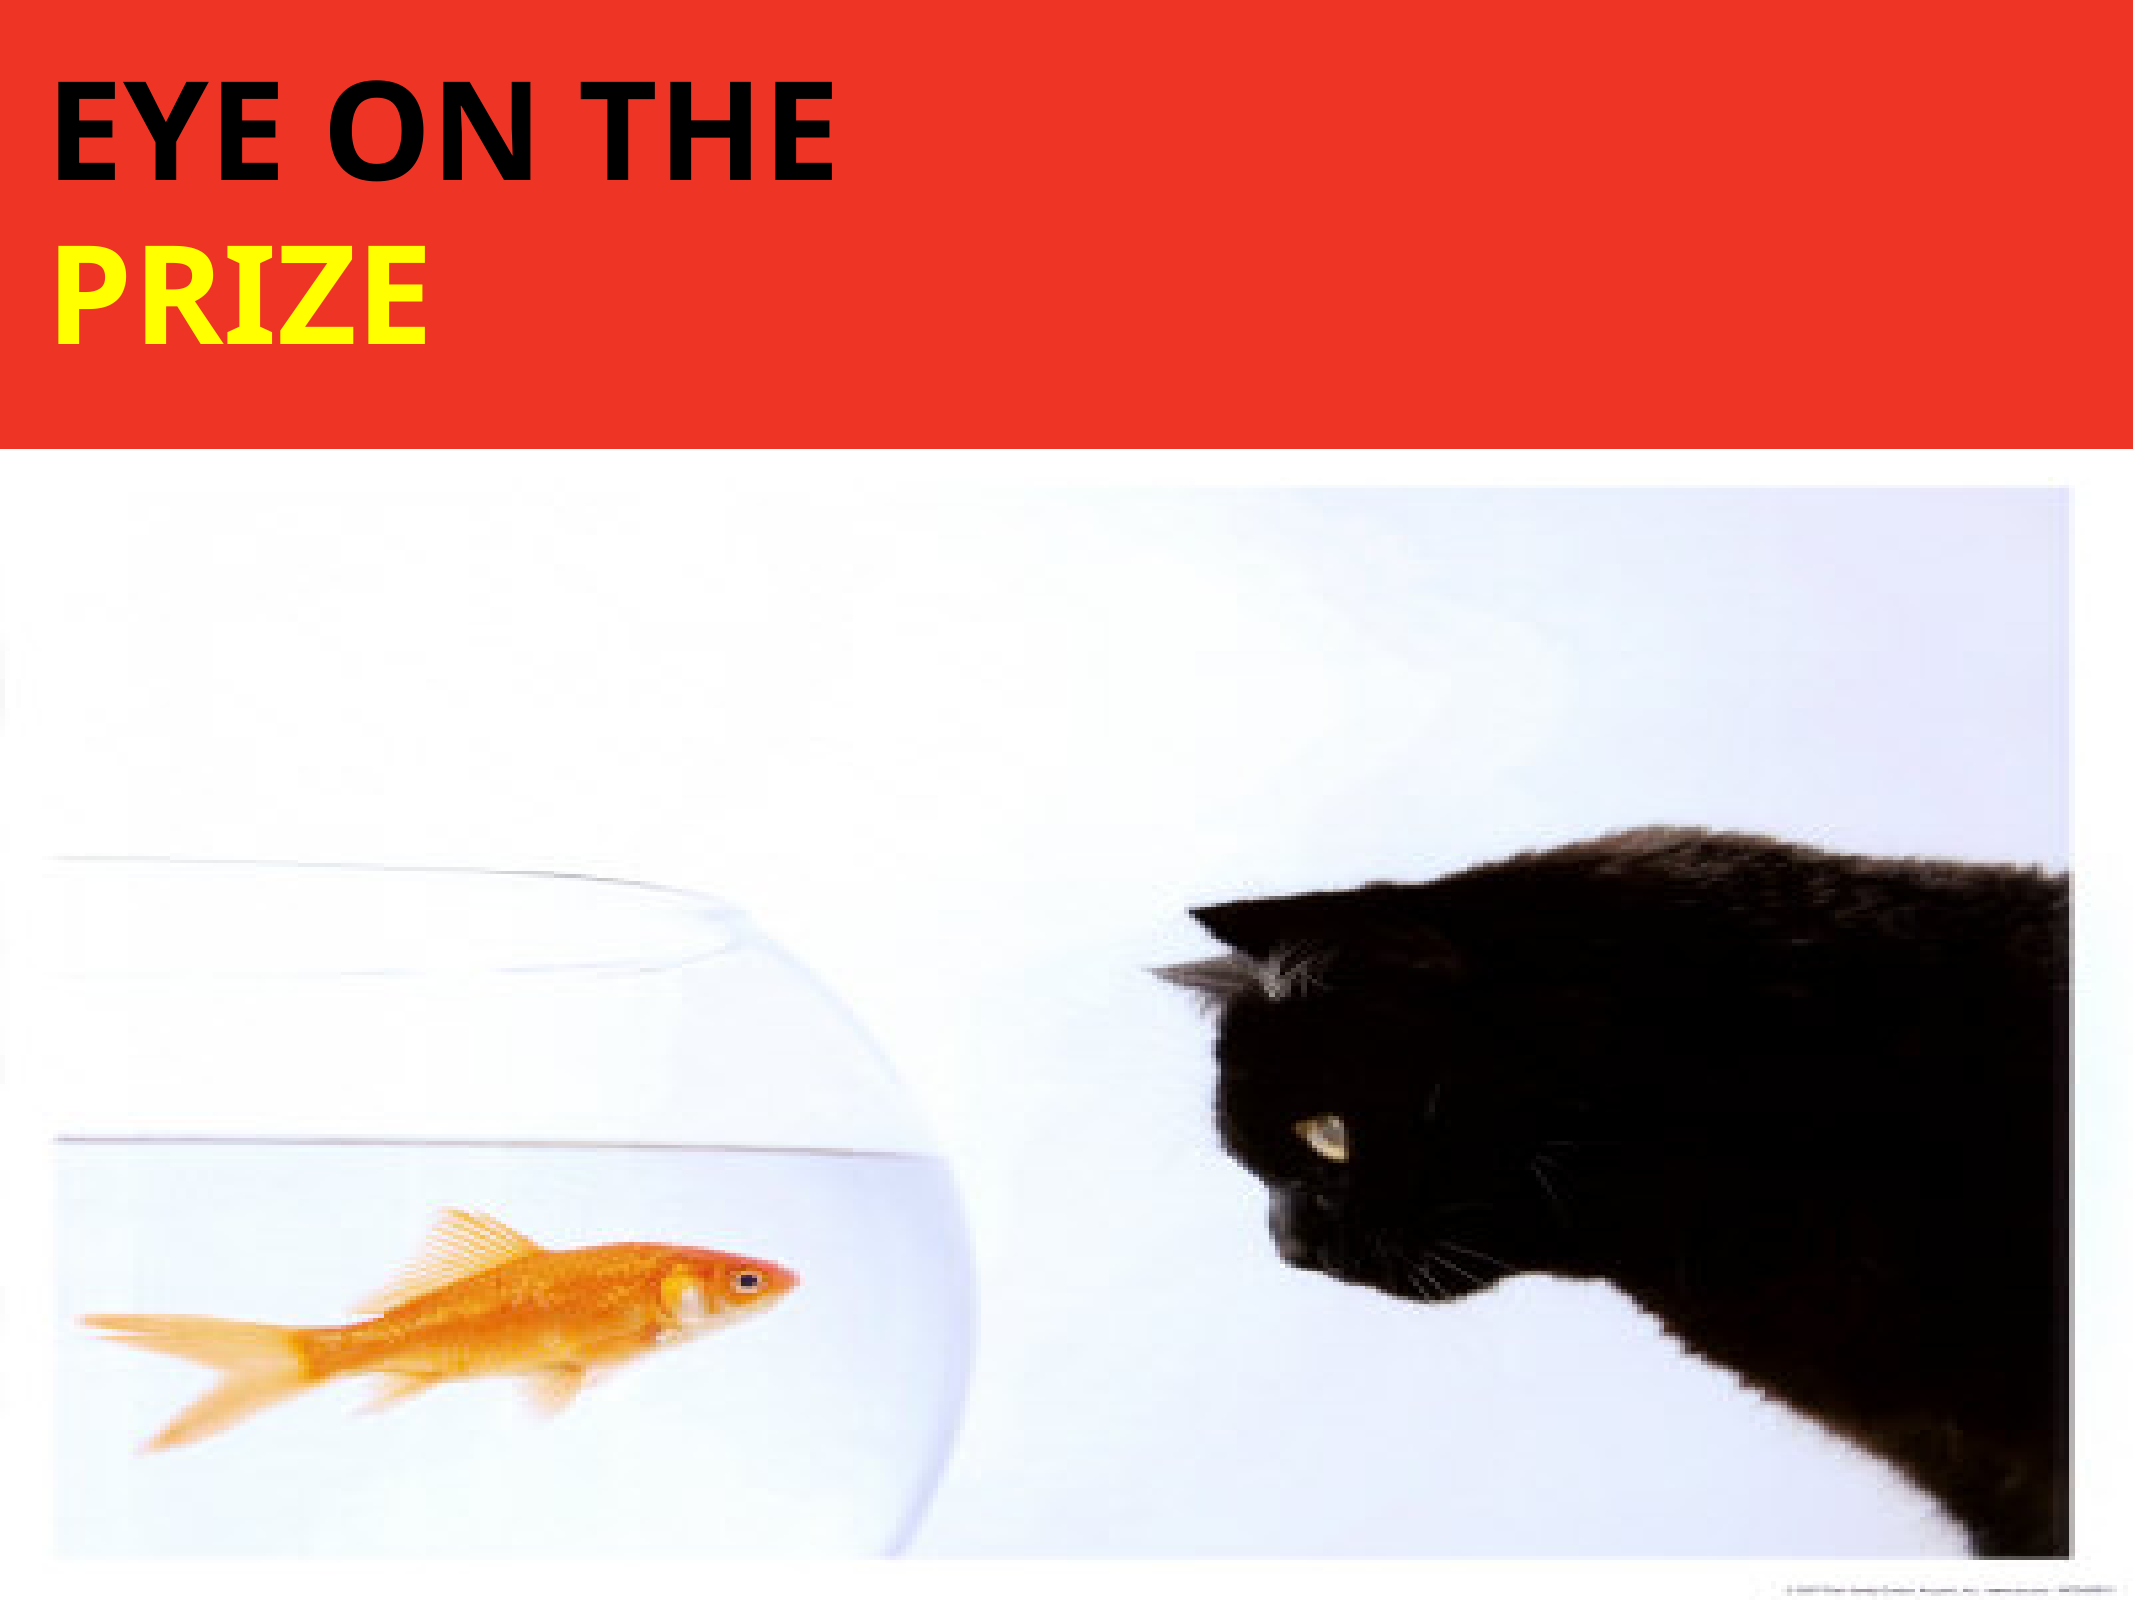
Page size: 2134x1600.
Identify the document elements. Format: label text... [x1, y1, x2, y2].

text_box EYE ON THE PRIZE [37, 42, 2129, 449]
picture [0, 449, 2134, 1600]
